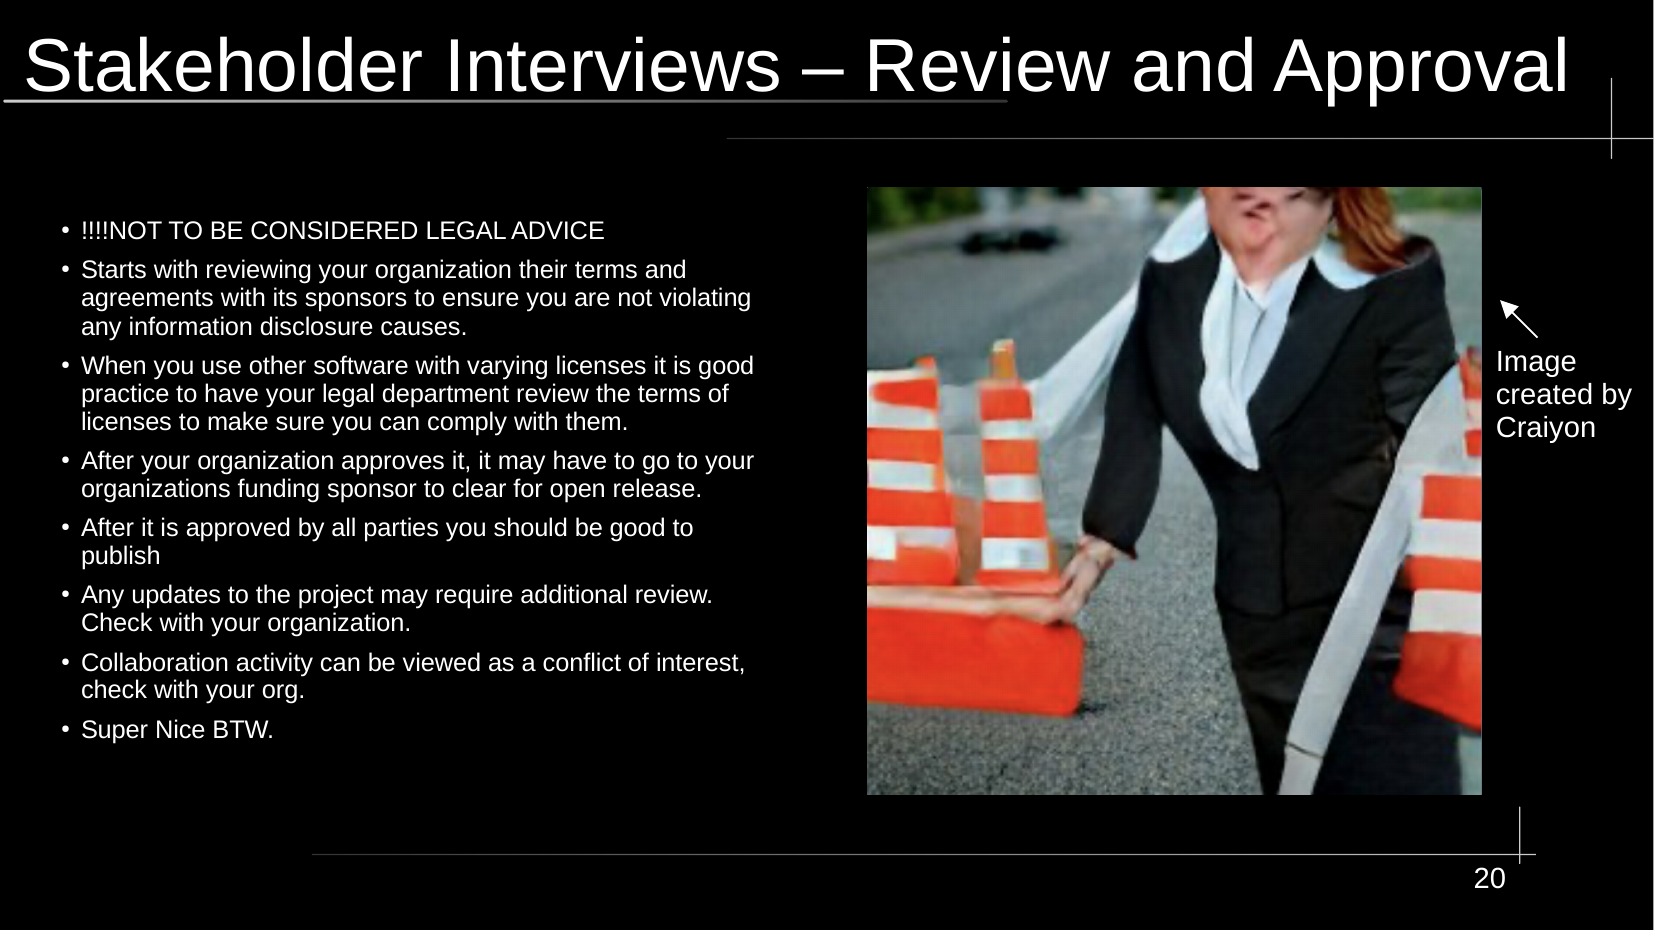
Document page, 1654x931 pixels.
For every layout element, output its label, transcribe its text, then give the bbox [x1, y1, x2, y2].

list !!!!NOT TO BE CONSIDERED LEGAL ADVICE Starts with reviewing your organization their terms and agreements with its sponsors to ensure you are not violating any information disclosure causes. When you use other software with varying licenses it is good practice to have your legal department review the terms of licenses to make sure you can comply with them. After your organization approves it, it may have to go to your organizations funding sponsor to clear for open release. After it is approved by all parties you should be good to publish Any updates to the project may require additional review. Check with your organization. Collaboration activity can be viewed as a conflict of interest, check with your org. Super Nice BTW. [25, 217, 764, 757]
picture [867, 187, 1482, 795]
title Stakeholder Interviews – Review and Approval [23, 11, 1589, 119]
text_box Image created by Craiyon [1481, 337, 1654, 451]
